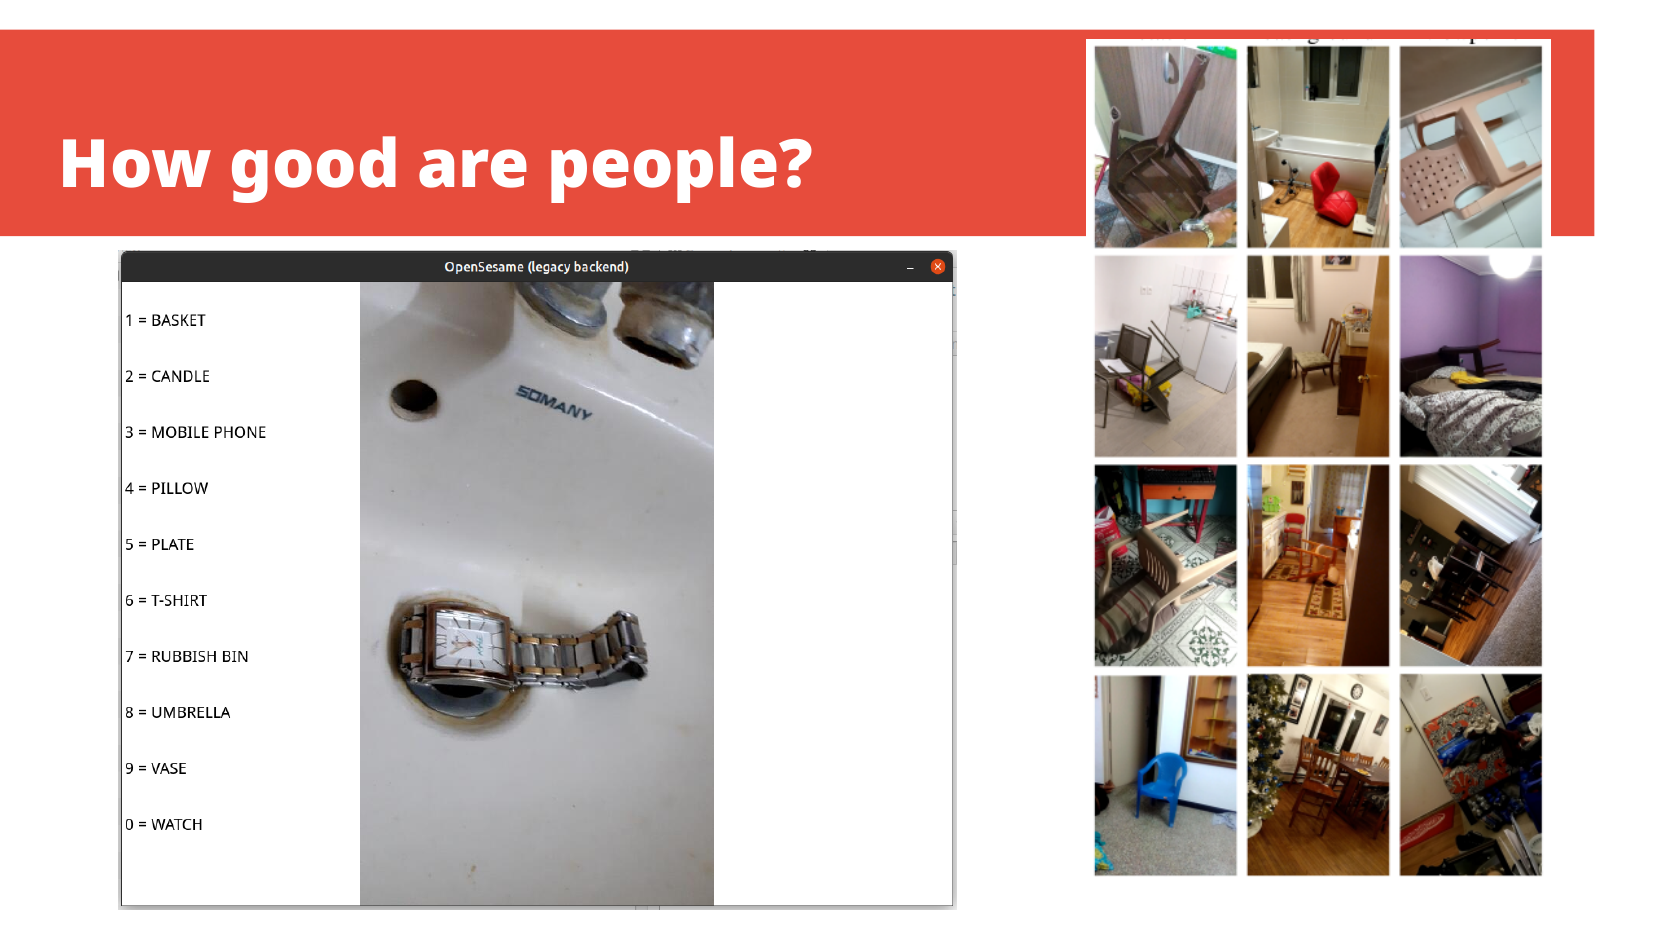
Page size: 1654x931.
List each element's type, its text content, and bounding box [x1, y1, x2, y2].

picture [118, 250, 957, 910]
title How good are people? [59, 59, 910, 207]
picture [1086, 39, 1551, 886]
